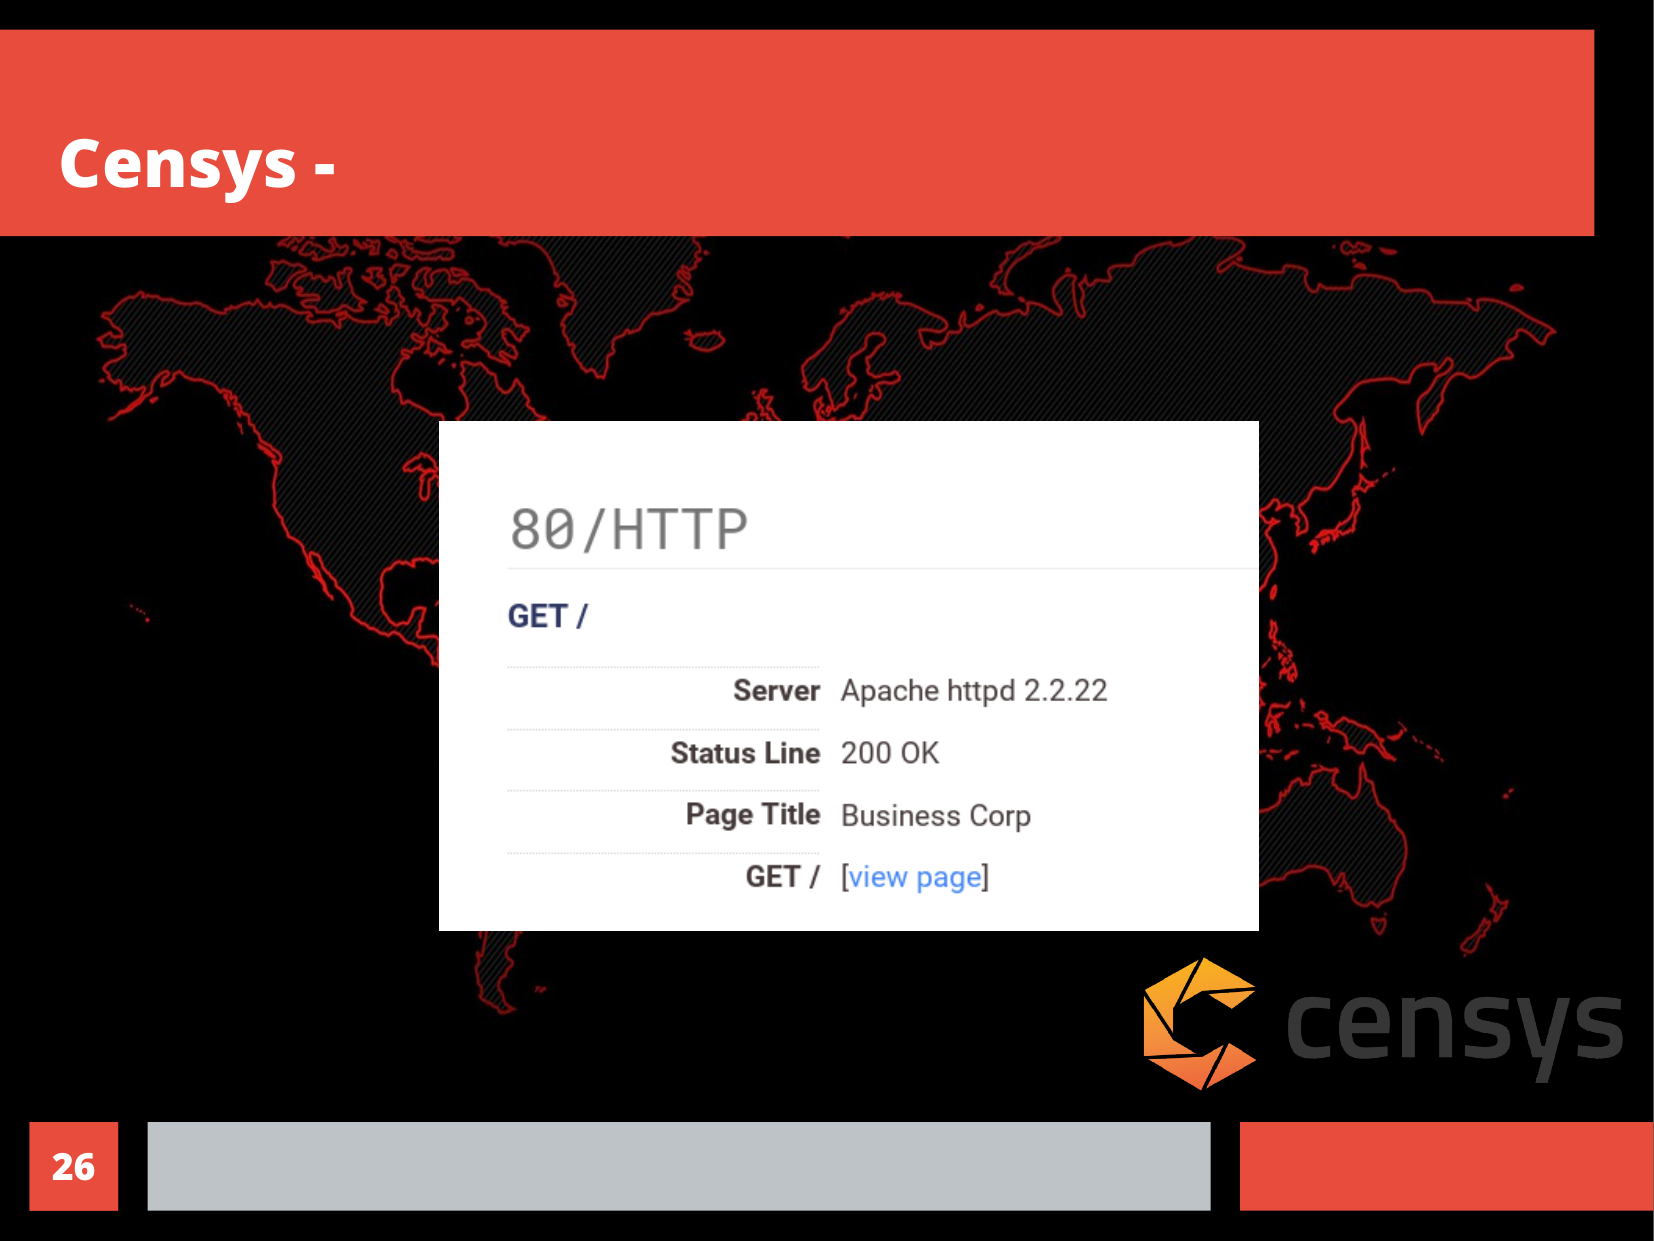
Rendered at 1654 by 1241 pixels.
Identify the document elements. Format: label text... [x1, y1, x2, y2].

title Censys - [59, 59, 1595, 207]
picture [0, 0, 1654, 1241]
